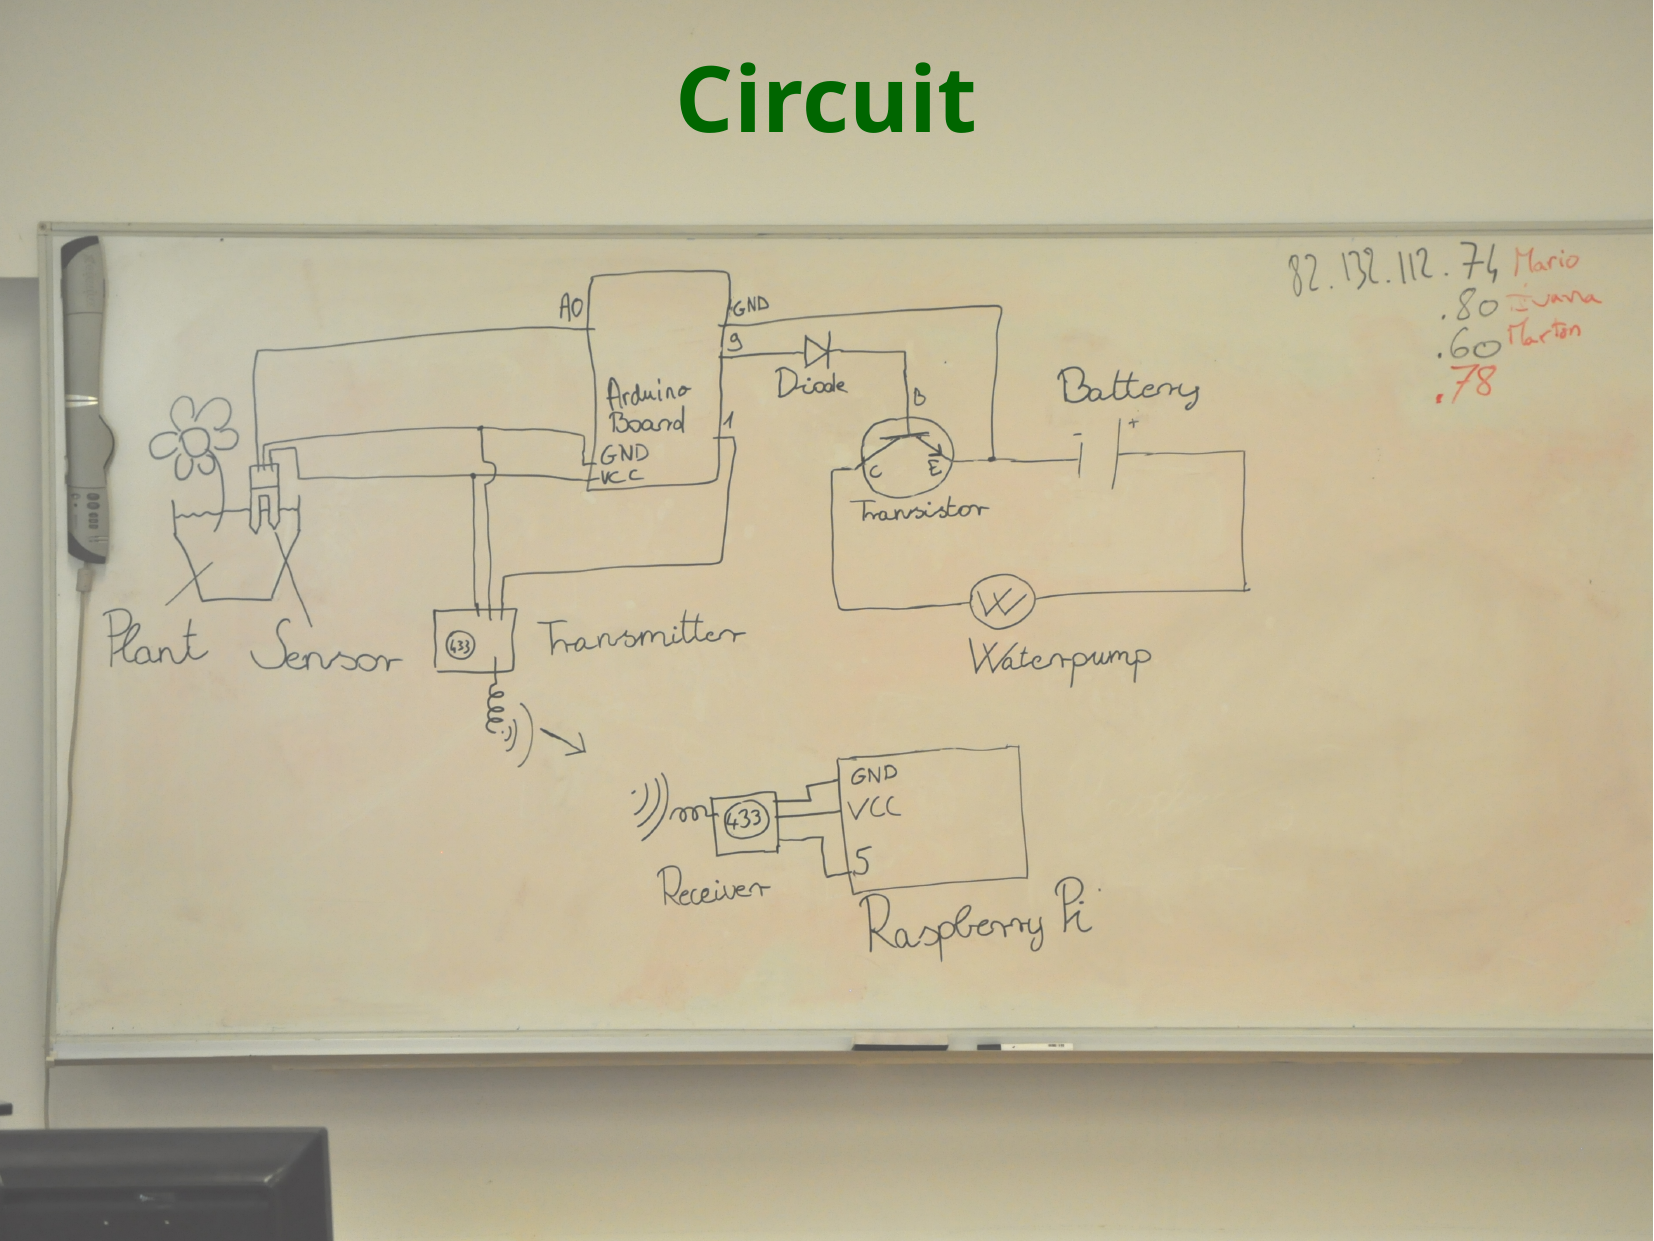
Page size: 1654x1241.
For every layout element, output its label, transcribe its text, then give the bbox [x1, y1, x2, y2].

title Circuit [82, 0, 1571, 226]
picture [0, 0, 1653, 1241]
